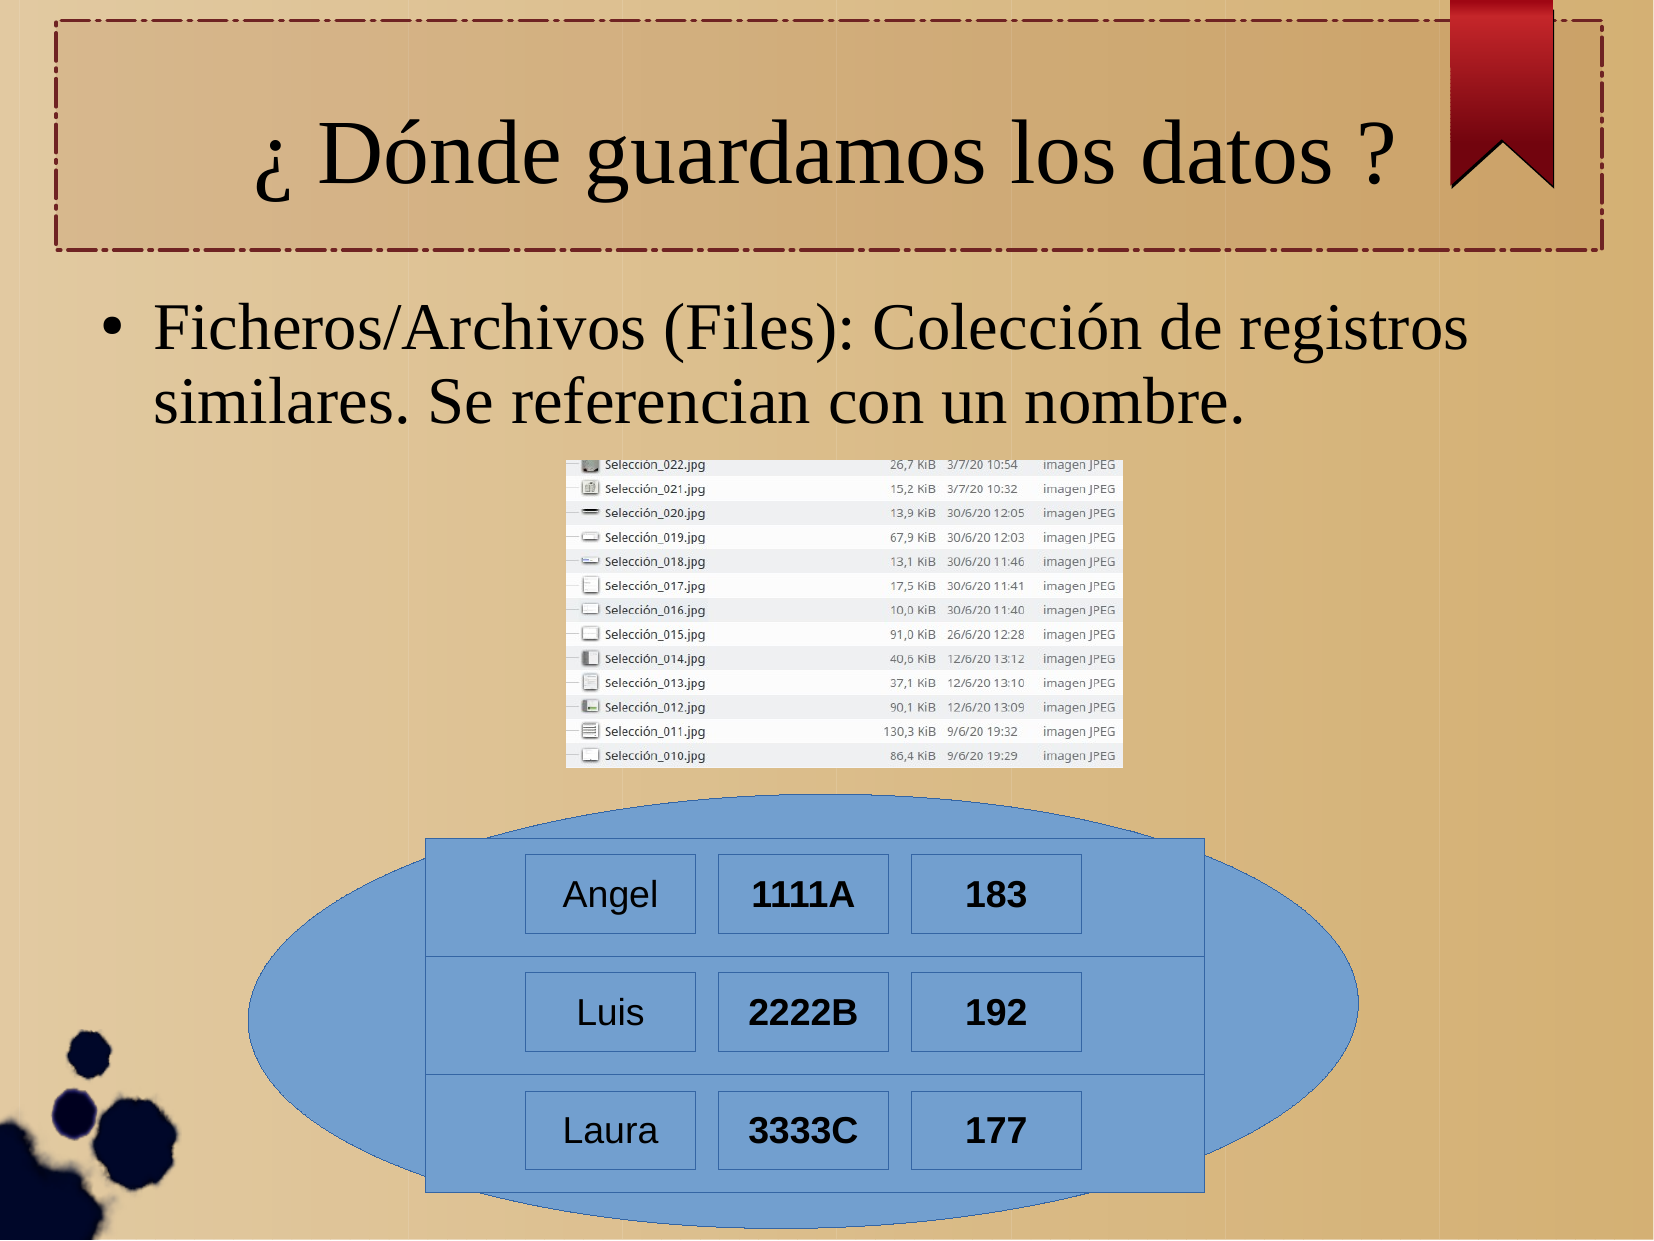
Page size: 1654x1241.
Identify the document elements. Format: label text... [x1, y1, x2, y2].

text_box 192 [911, 972, 1082, 1052]
text_box 1111A [718, 854, 889, 934]
text_box Angel [525, 854, 696, 934]
text_box 177 [911, 1091, 1082, 1170]
text_box 183 [911, 854, 1082, 934]
text_box Luis [525, 972, 696, 1052]
text_box Laura [525, 1091, 696, 1170]
list Ficheros/Archivos (Files): Colección de registros similares. Se referencian con un nombre. [82, 290, 1571, 1010]
text_box 3333C [718, 1091, 889, 1170]
title ¿ Dónde guardamos los datos ? [82, 49, 1571, 257]
text_box [248, 794, 1359, 1229]
text_box 2222B [718, 972, 889, 1052]
picture [566, 460, 1123, 768]
